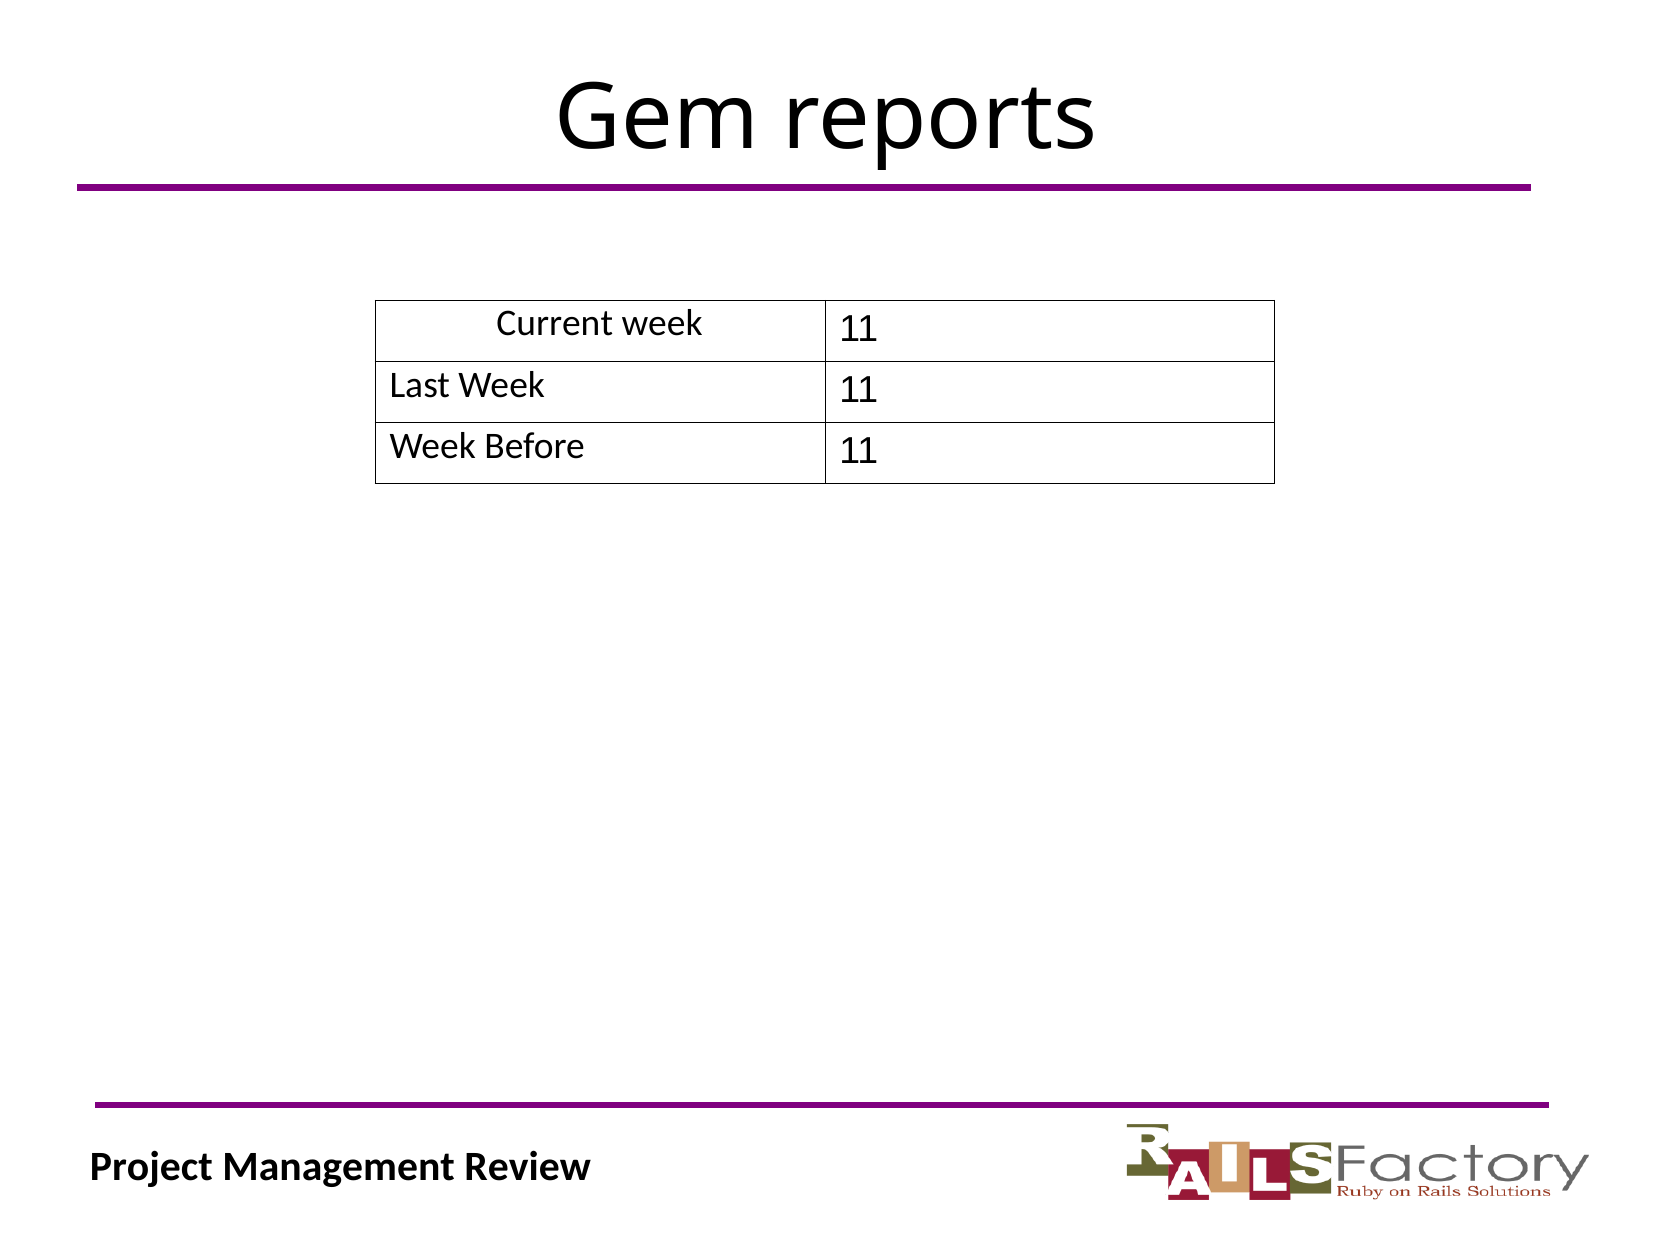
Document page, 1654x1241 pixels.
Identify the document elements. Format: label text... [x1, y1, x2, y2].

table_cell 11 [826, 362, 1274, 422]
table_cell Week Before [376, 423, 825, 483]
table_cell Last Week [376, 362, 825, 422]
title Gem reports [82, 7, 1570, 215]
picture [1126, 1124, 1589, 1200]
table_header 11 [826, 301, 1274, 361]
table_cell 11 [826, 423, 1274, 483]
table_header Current week [376, 301, 825, 361]
